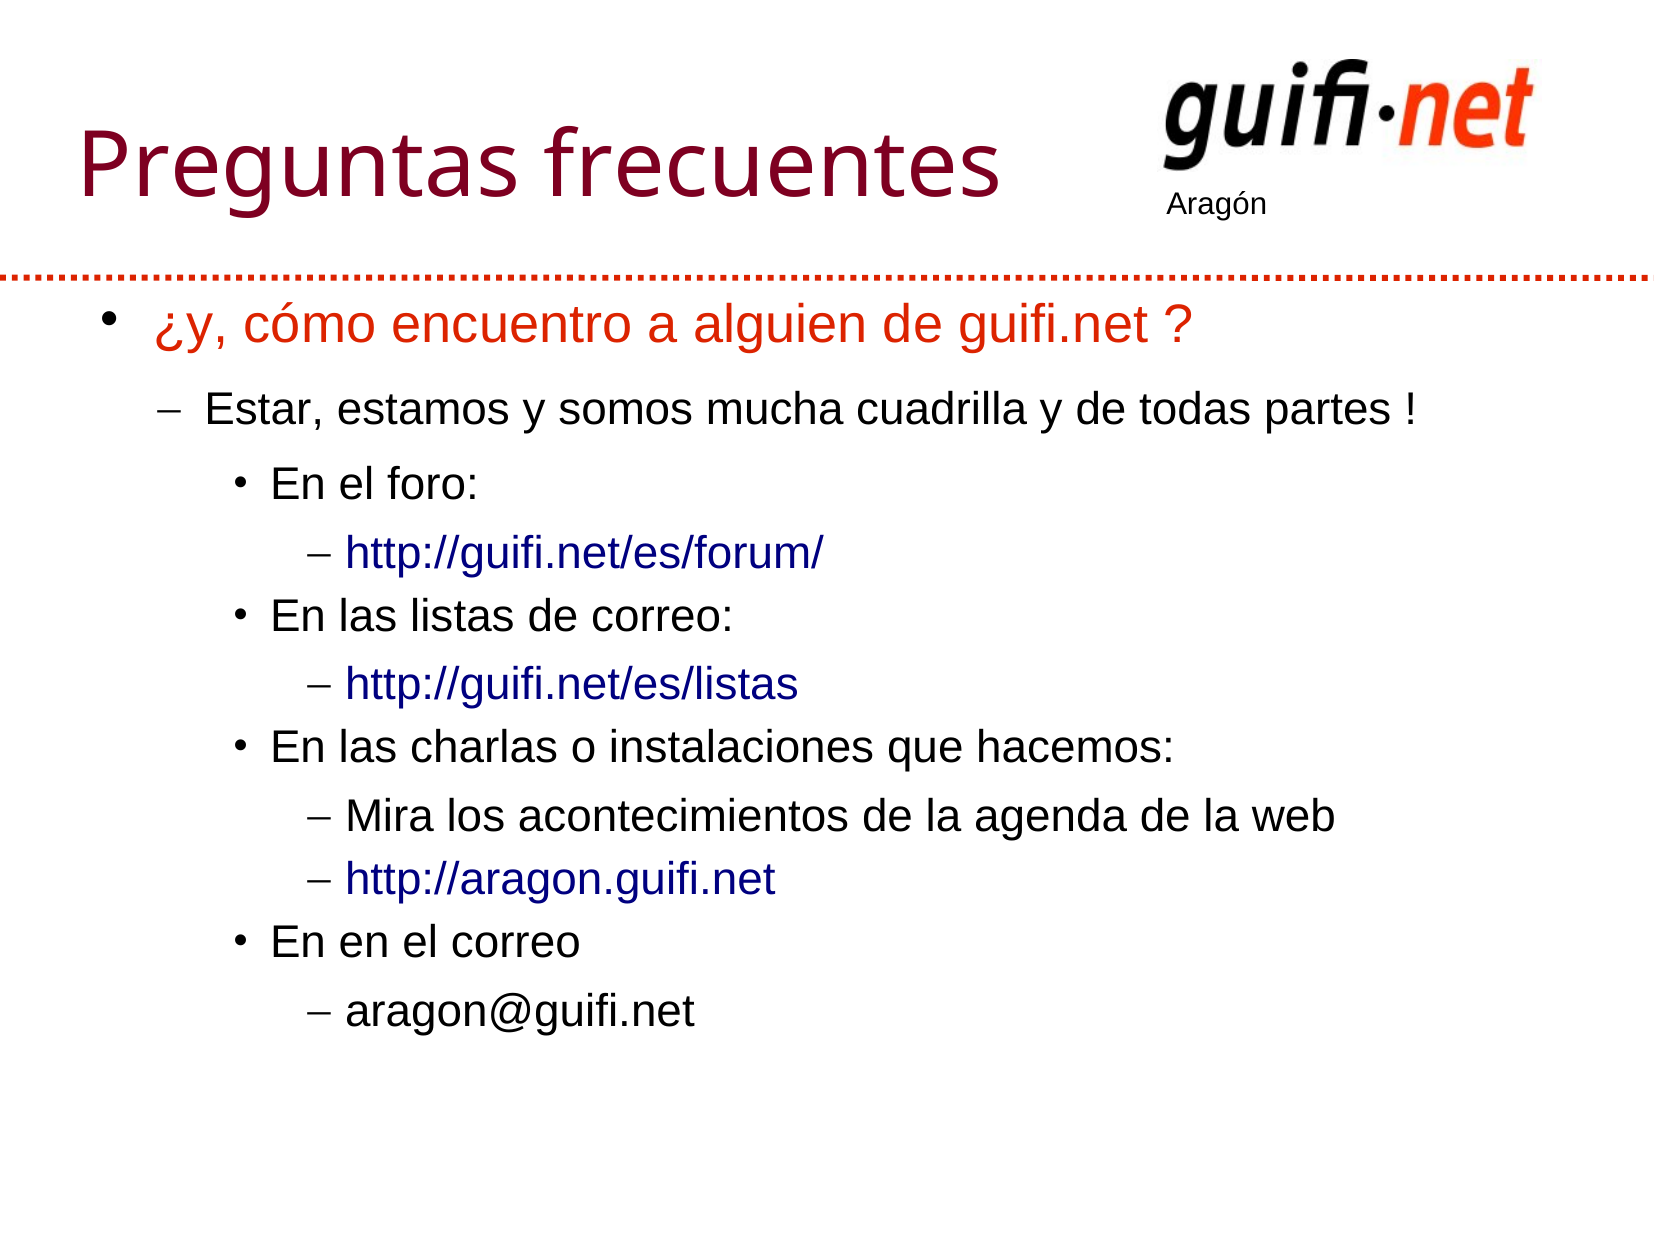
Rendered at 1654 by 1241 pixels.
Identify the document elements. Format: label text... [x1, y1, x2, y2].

title Preguntas frecuentes [76, 59, 1093, 267]
picture [1157, 59, 1542, 172]
list ¿y, cómo encuentro a alguien de guifi.net ? Estar, estamos y somos mucha cuadrilla y de todas partes ! En el foro: http://guifi.net/es/forum/ En las listas de correo: http://guifi.net/es/listas En las charlas o instalaciones que hacemos: Mira los acontecimientos de la agenda de la web http://aragon.guifi.net En en el correo aragon@guifi.net [82, 290, 1571, 1109]
